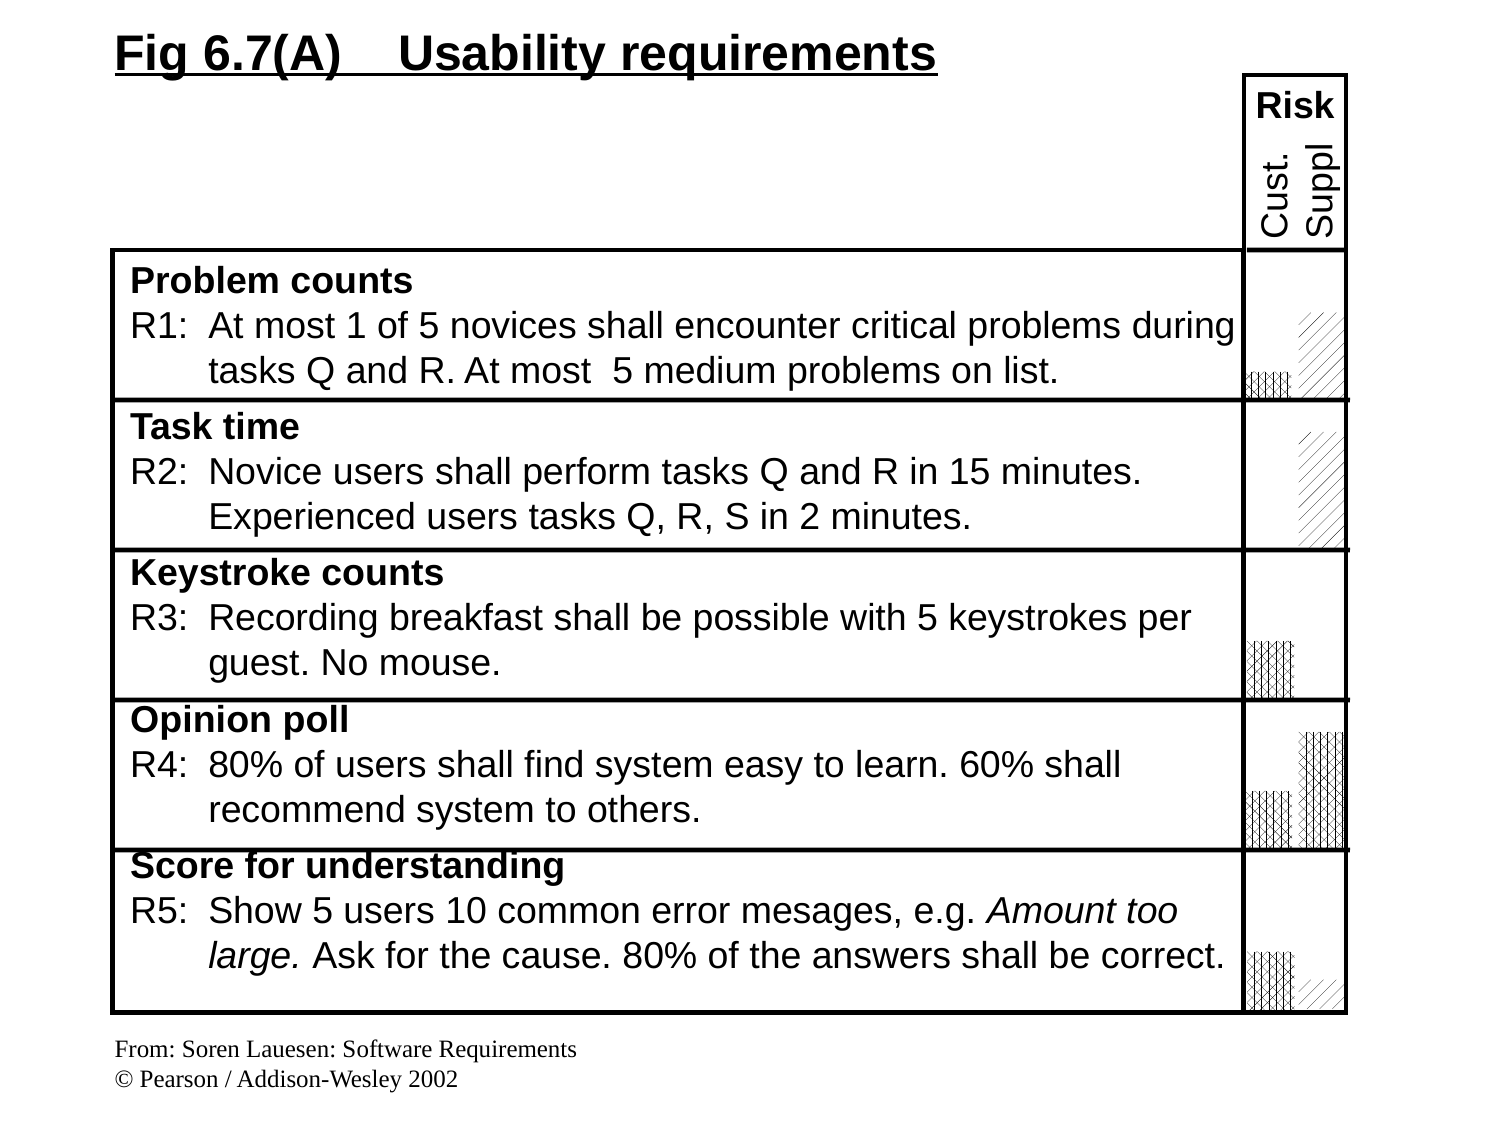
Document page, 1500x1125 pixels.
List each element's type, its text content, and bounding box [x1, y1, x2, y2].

text_box Fig 6.7(A) Usability requirements [99, 12, 1085, 88]
text_box Risk [1243, 553, 1347, 697]
text_box Cust. Suppl [1243, 137, 1346, 245]
text_box Risk [1243, 75, 1347, 397]
text_box Problem counts R1: At most 1 of 5 novices shall encounter critical problems during tasks Q and R. At most 5 medium problems on list. Task time R2: Novice users shall perform tasks Q and R in 15 minutes. Experienced users tasks Q, R, S in 2 minutes. Keystroke counts R3: Recording breakfast shall be possible with 5 keystrokes per guest. No mouse. Opinion poll R4: 80% of users shall find system easy to learn. 60% shall recommend system to others. Score for understanding R5: Show 5 users 10 common error mesages, e.g. Amount too large. Ask for the cause. 80% of the answers shall be correct. [112, 853, 1243, 1013]
text_box Risk [1243, 403, 1347, 547]
text_box From: Soren Lauesen: Software Requirements © Pearson / Addison-Wesley 2002 [99, 1024, 638, 1100]
text_box Problem counts R1: At most 1 of 5 novices shall encounter critical problems during tasks Q and R. At most 5 medium problems on list. Task time R2: Novice users shall perform tasks Q and R in 15 minutes. Experienced users tasks Q, R, S in 2 minutes. Keystroke counts R3: Recording breakfast shall be possible with 5 keystrokes per guest. No mouse. Opinion poll R4: 80% of users shall find system easy to learn. 60% shall recommend system to others. Score for understanding R5: Show 5 users 10 common error mesages, e.g. Amount too large. Ask for the cause. 80% of the answers shall be correct. [112, 553, 1243, 697]
text_box Problem counts R1: At most 1 of 5 novices shall encounter critical problems during tasks Q and R. At most 5 medium problems on list. Task time R2: Novice users shall perform tasks Q and R in 15 minutes. Experienced users tasks Q, R, S in 2 minutes. Keystroke counts R3: Recording breakfast shall be possible with 5 keystrokes per guest. No mouse. Opinion poll R4: 80% of users shall find system easy to learn. 60% shall recommend system to others. Score for understanding R5: Show 5 users 10 common error mesages, e.g. Amount too large. Ask for the cause. 80% of the answers shall be correct. [112, 249, 1243, 397]
text_box Problem counts R1: At most 1 of 5 novices shall encounter critical problems during tasks Q and R. At most 5 medium problems on list. Task time R2: Novice users shall perform tasks Q and R in 15 minutes. Experienced users tasks Q, R, S in 2 minutes. Keystroke counts R3: Recording breakfast shall be possible with 5 keystrokes per guest. No mouse. Opinion poll R4: 80% of users shall find system easy to learn. 60% shall recommend system to others. Score for understanding R5: Show 5 users 10 common error mesages, e.g. Amount too large. Ask for the cause. 80% of the answers shall be correct. [112, 403, 1243, 547]
text_box Risk [1243, 703, 1347, 847]
text_box Problem counts R1: At most 1 of 5 novices shall encounter critical problems during tasks Q and R. At most 5 medium problems on list. Task time R2: Novice users shall perform tasks Q and R in 15 minutes. Experienced users tasks Q, R, S in 2 minutes. Keystroke counts R3: Recording breakfast shall be possible with 5 keystrokes per guest. No mouse. Opinion poll R4: 80% of users shall find system easy to learn. 60% shall recommend system to others. Score for understanding R5: Show 5 users 10 common error mesages, e.g. Amount too large. Ask for the cause. 80% of the answers shall be correct. [112, 703, 1243, 847]
text_box Risk [1243, 853, 1347, 1013]
